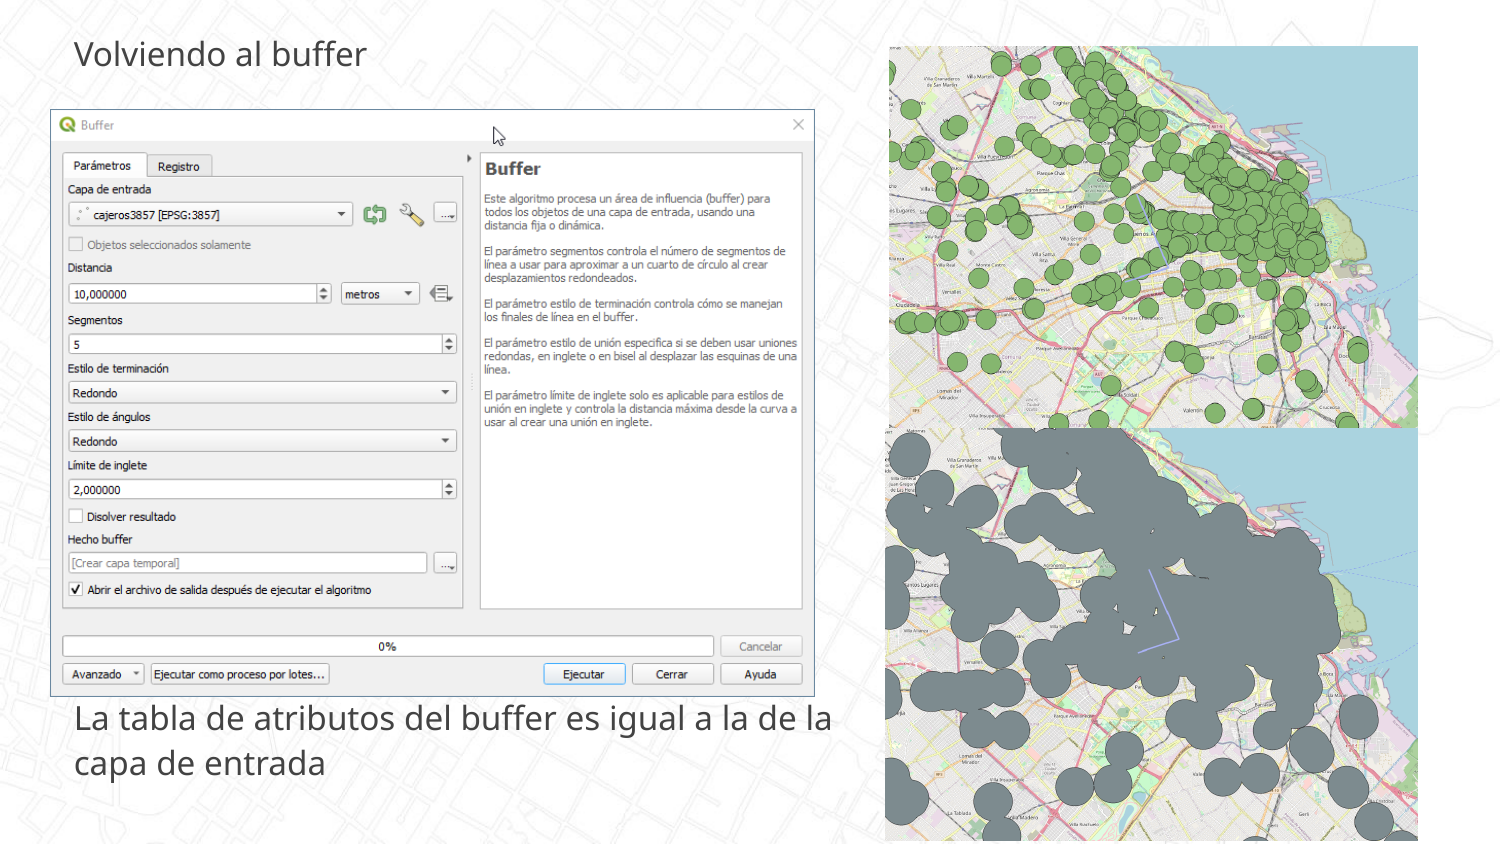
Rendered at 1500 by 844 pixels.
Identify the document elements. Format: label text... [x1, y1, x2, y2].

text_box La tabla de atributos del buffer es igual a la de la capa de entrada [59, 687, 875, 804]
text_box Volviendo al buffer [59, 23, 1057, 84]
picture [0, 0, 1500, 844]
